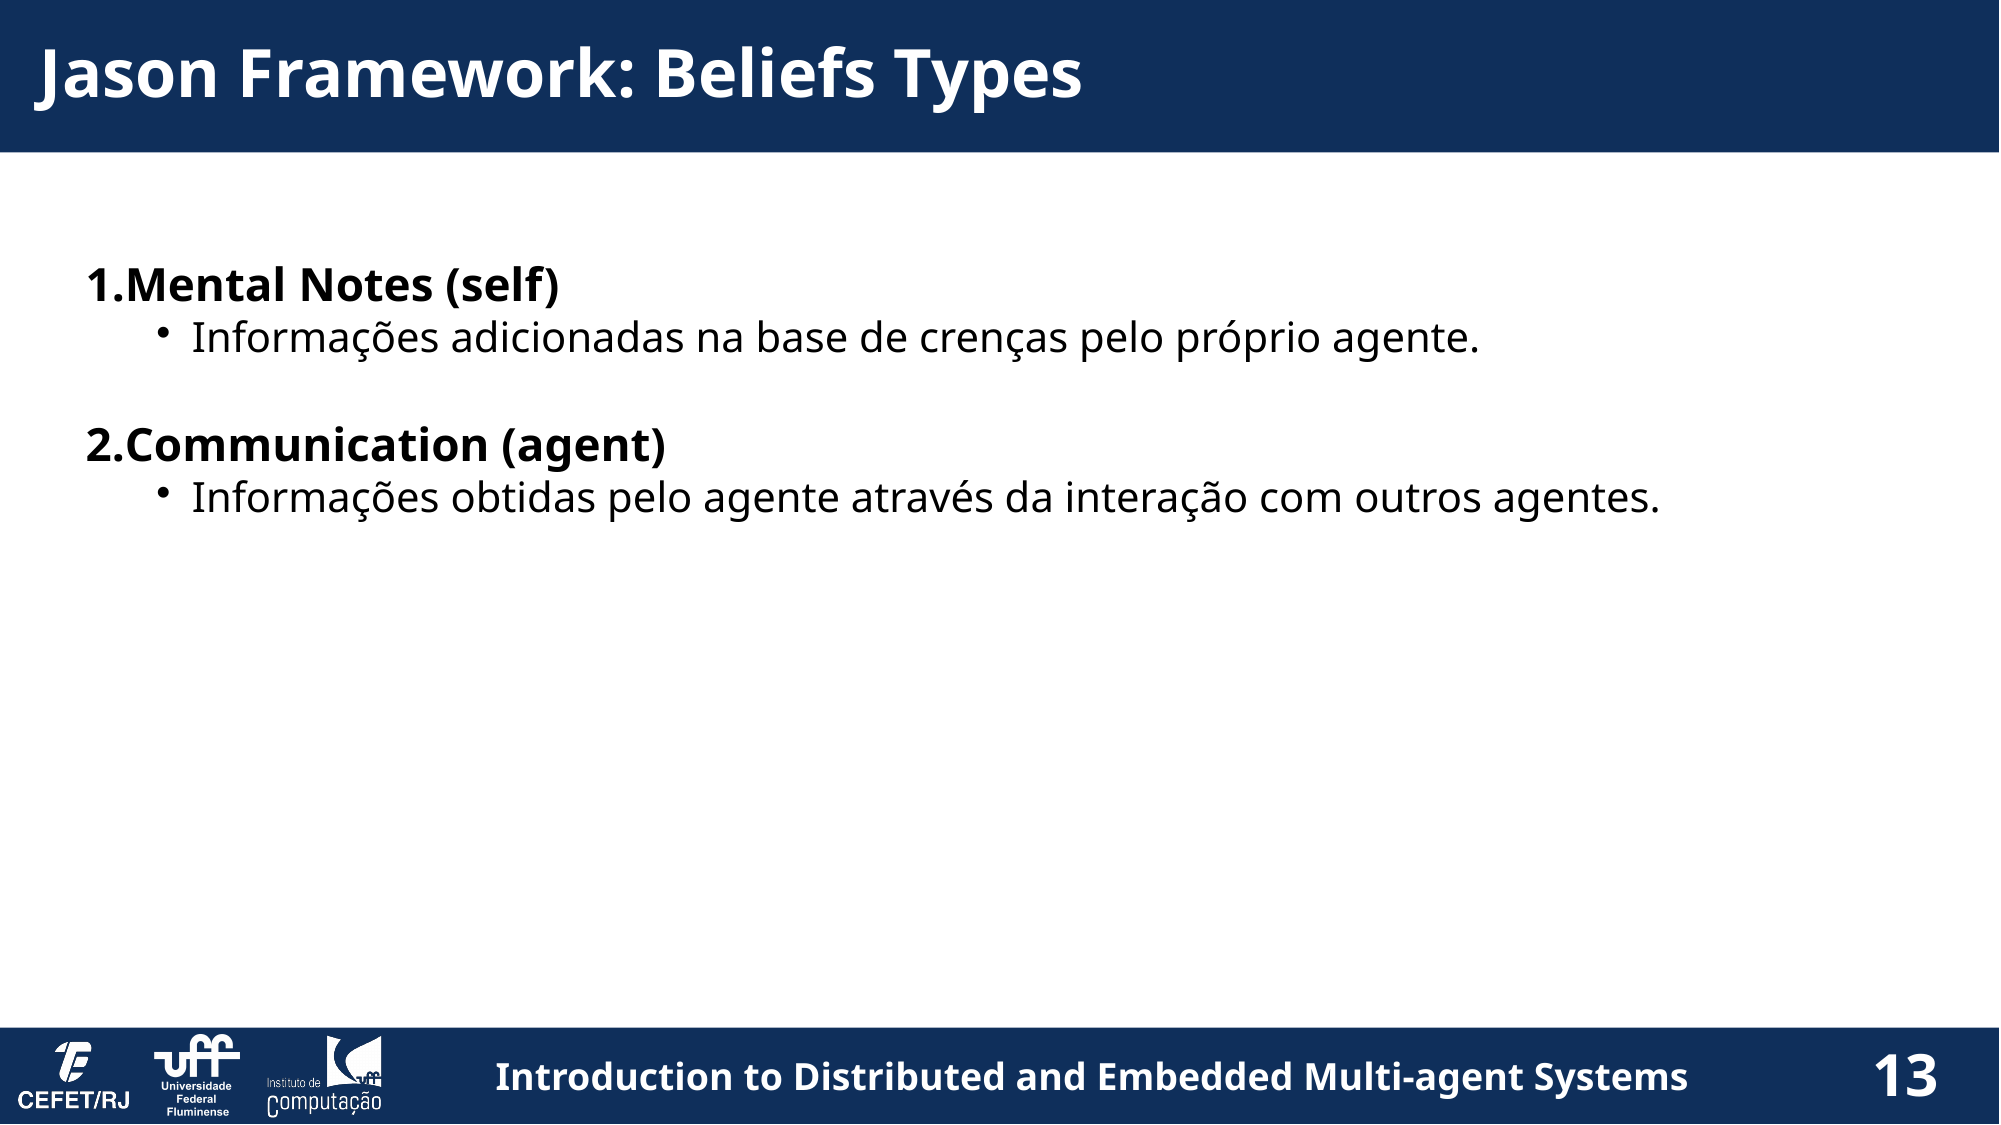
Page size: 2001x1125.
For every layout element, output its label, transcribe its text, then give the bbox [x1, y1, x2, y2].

text_box Jason Framework: Beliefs Types [25, 23, 1999, 119]
text_box Mental Notes (self) Informações adicionadas na base de crenças pelo próprio agente. Communication (agent) Informações obtidas pelo agente através da interação com outros agentes. [70, 247, 1929, 578]
picture [18, 1021, 129, 1125]
picture [153, 1033, 241, 1121]
picture [265, 1033, 383, 1118]
